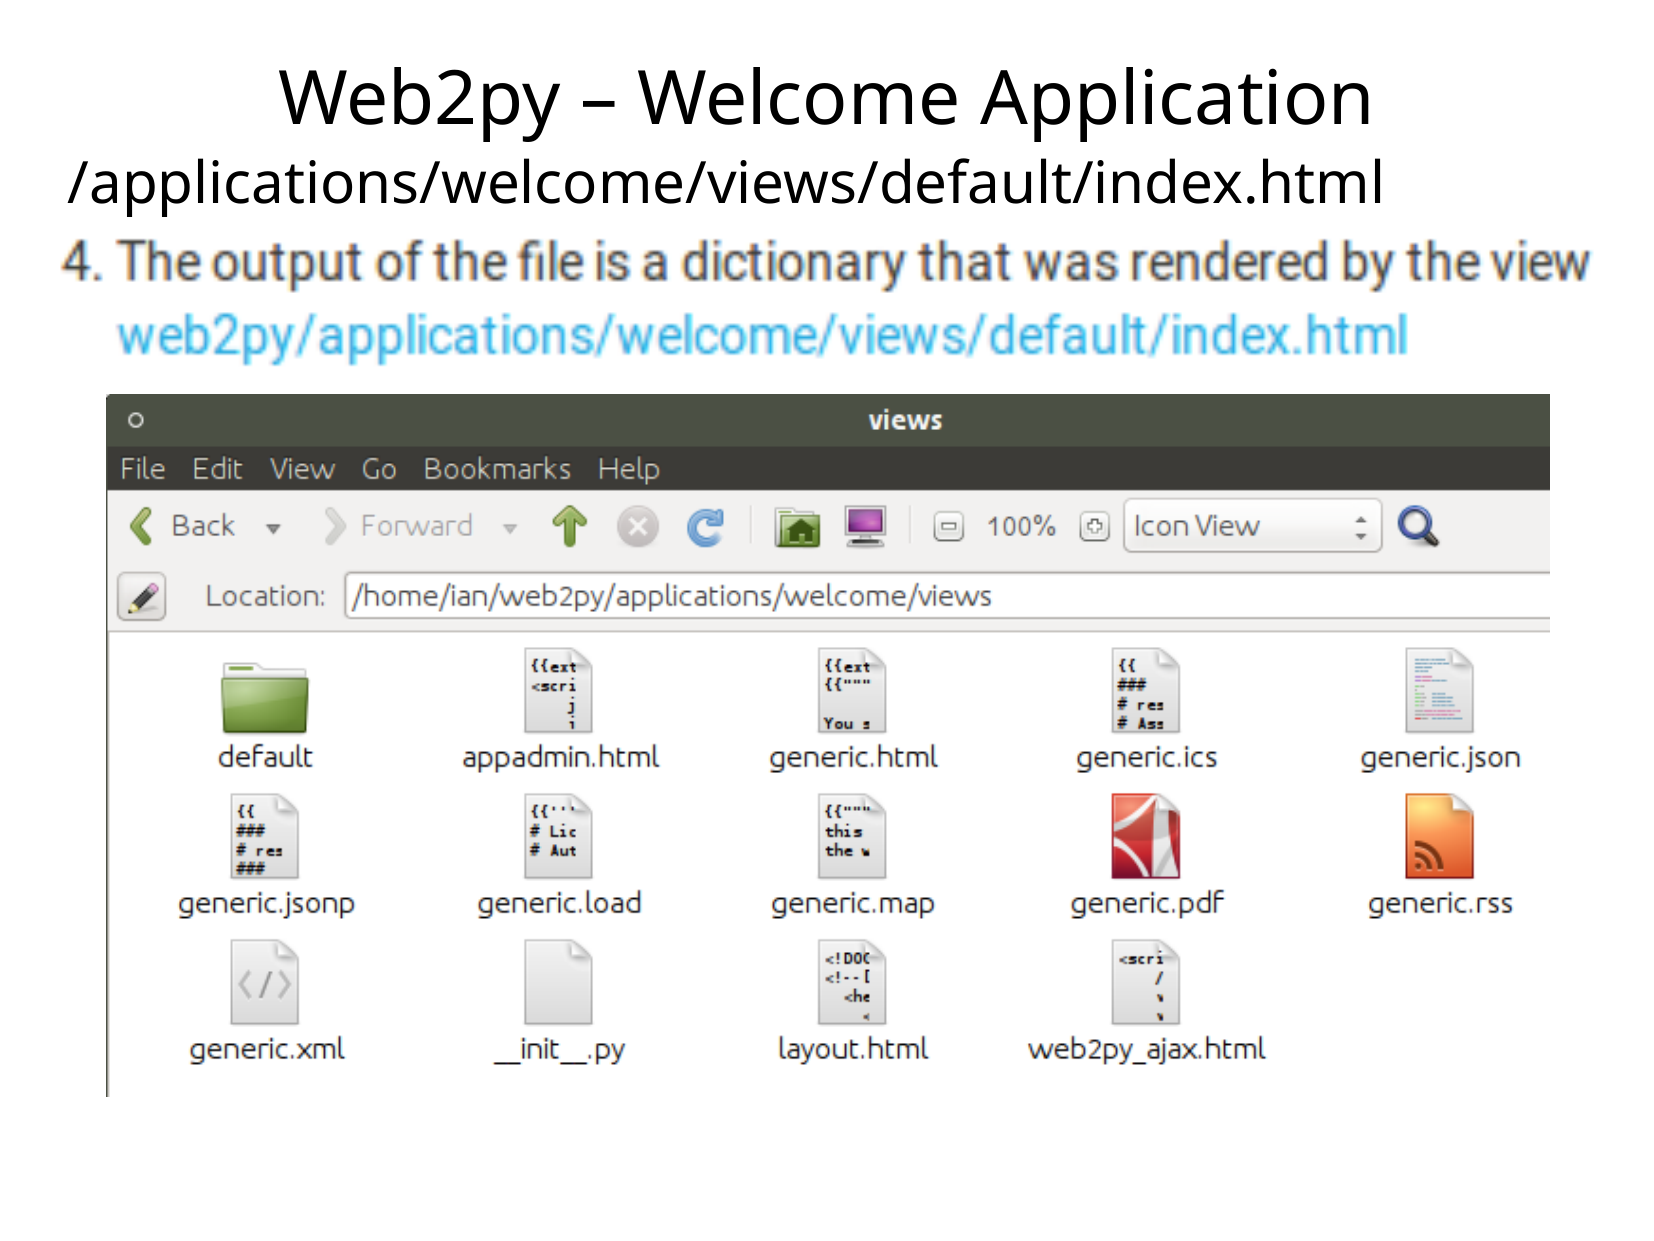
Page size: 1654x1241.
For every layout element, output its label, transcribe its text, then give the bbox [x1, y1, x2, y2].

picture [106, 394, 1550, 1097]
picture [52, 223, 1612, 381]
title Web2py – Welcome Application [82, 49, 1571, 141]
text_box /applications/welcome/views/default/index.html [53, 141, 1595, 222]
